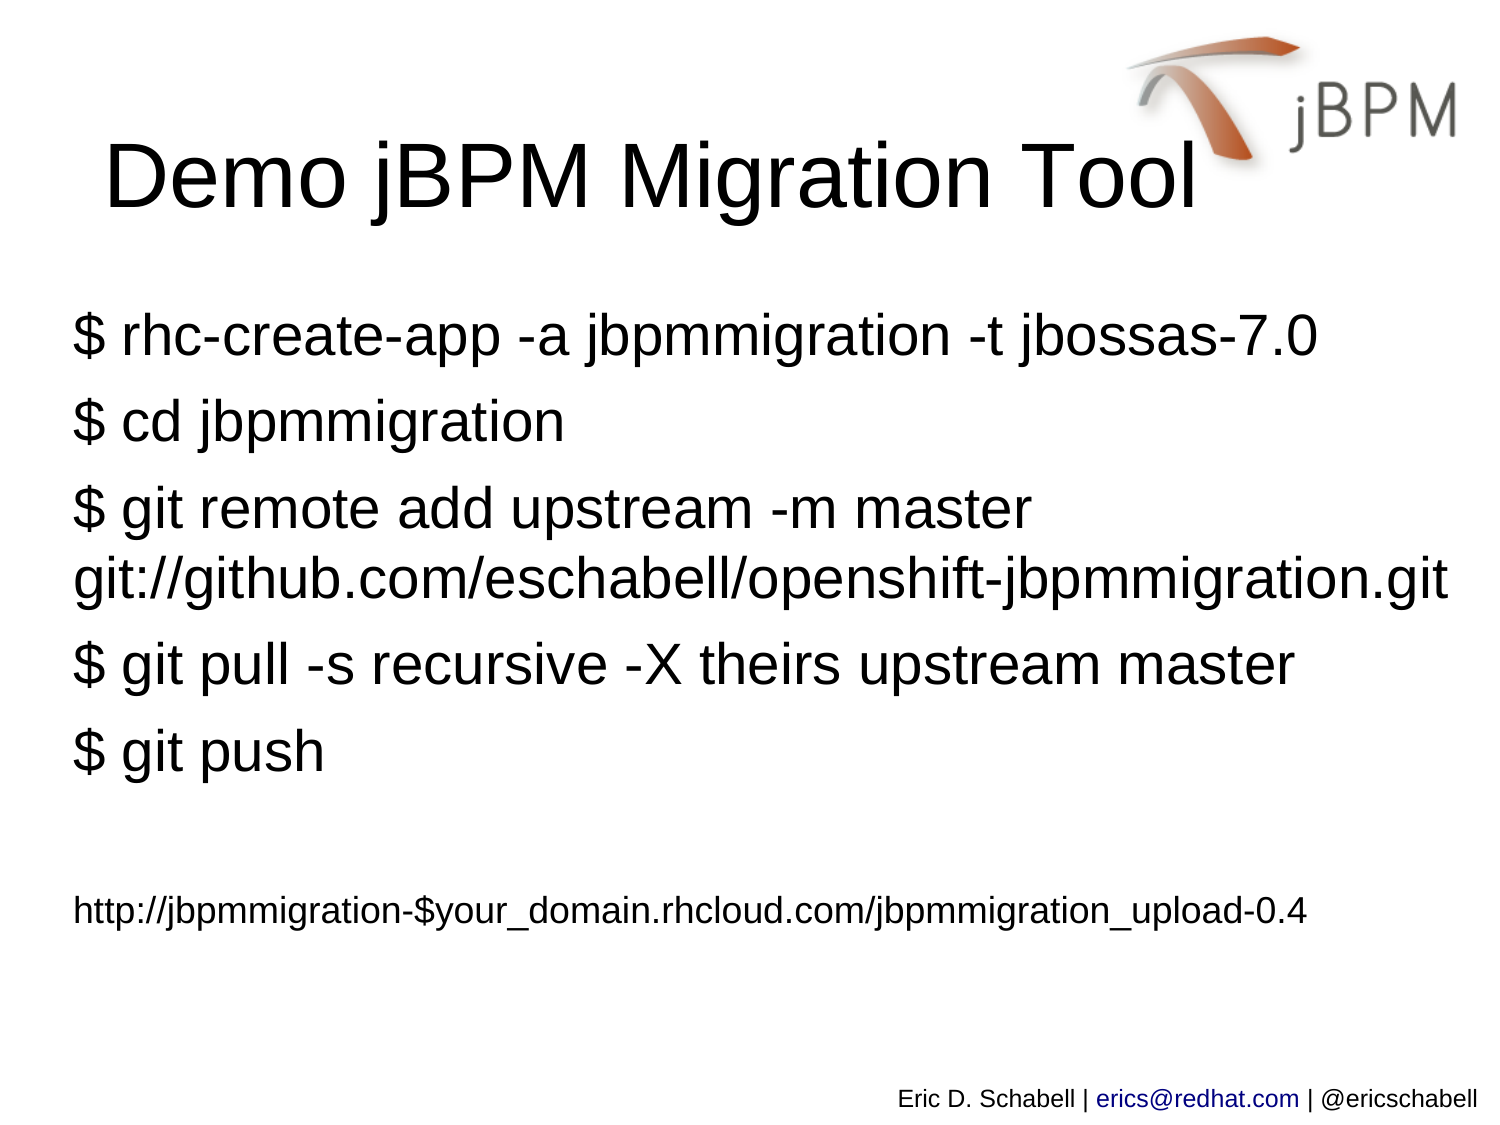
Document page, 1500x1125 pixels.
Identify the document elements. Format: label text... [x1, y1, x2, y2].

picture [1095, 2, 1500, 196]
title Demo jBPM Migration Tool [88, 52, 1364, 289]
list $ rhc-create-app -a jbpmmigration -t jbossas-7.0 $ cd jbpmmigration $ git remote add upstream -m master git://github.com/eschabell/openshift-jbpmmigration.git $ git pull -s recursive -X theirs upstream master $ git push http://jbpmmigration-$your_domain.rhcloud.com/jbpmmigration_upload-0.4 [2, 289, 1500, 1033]
